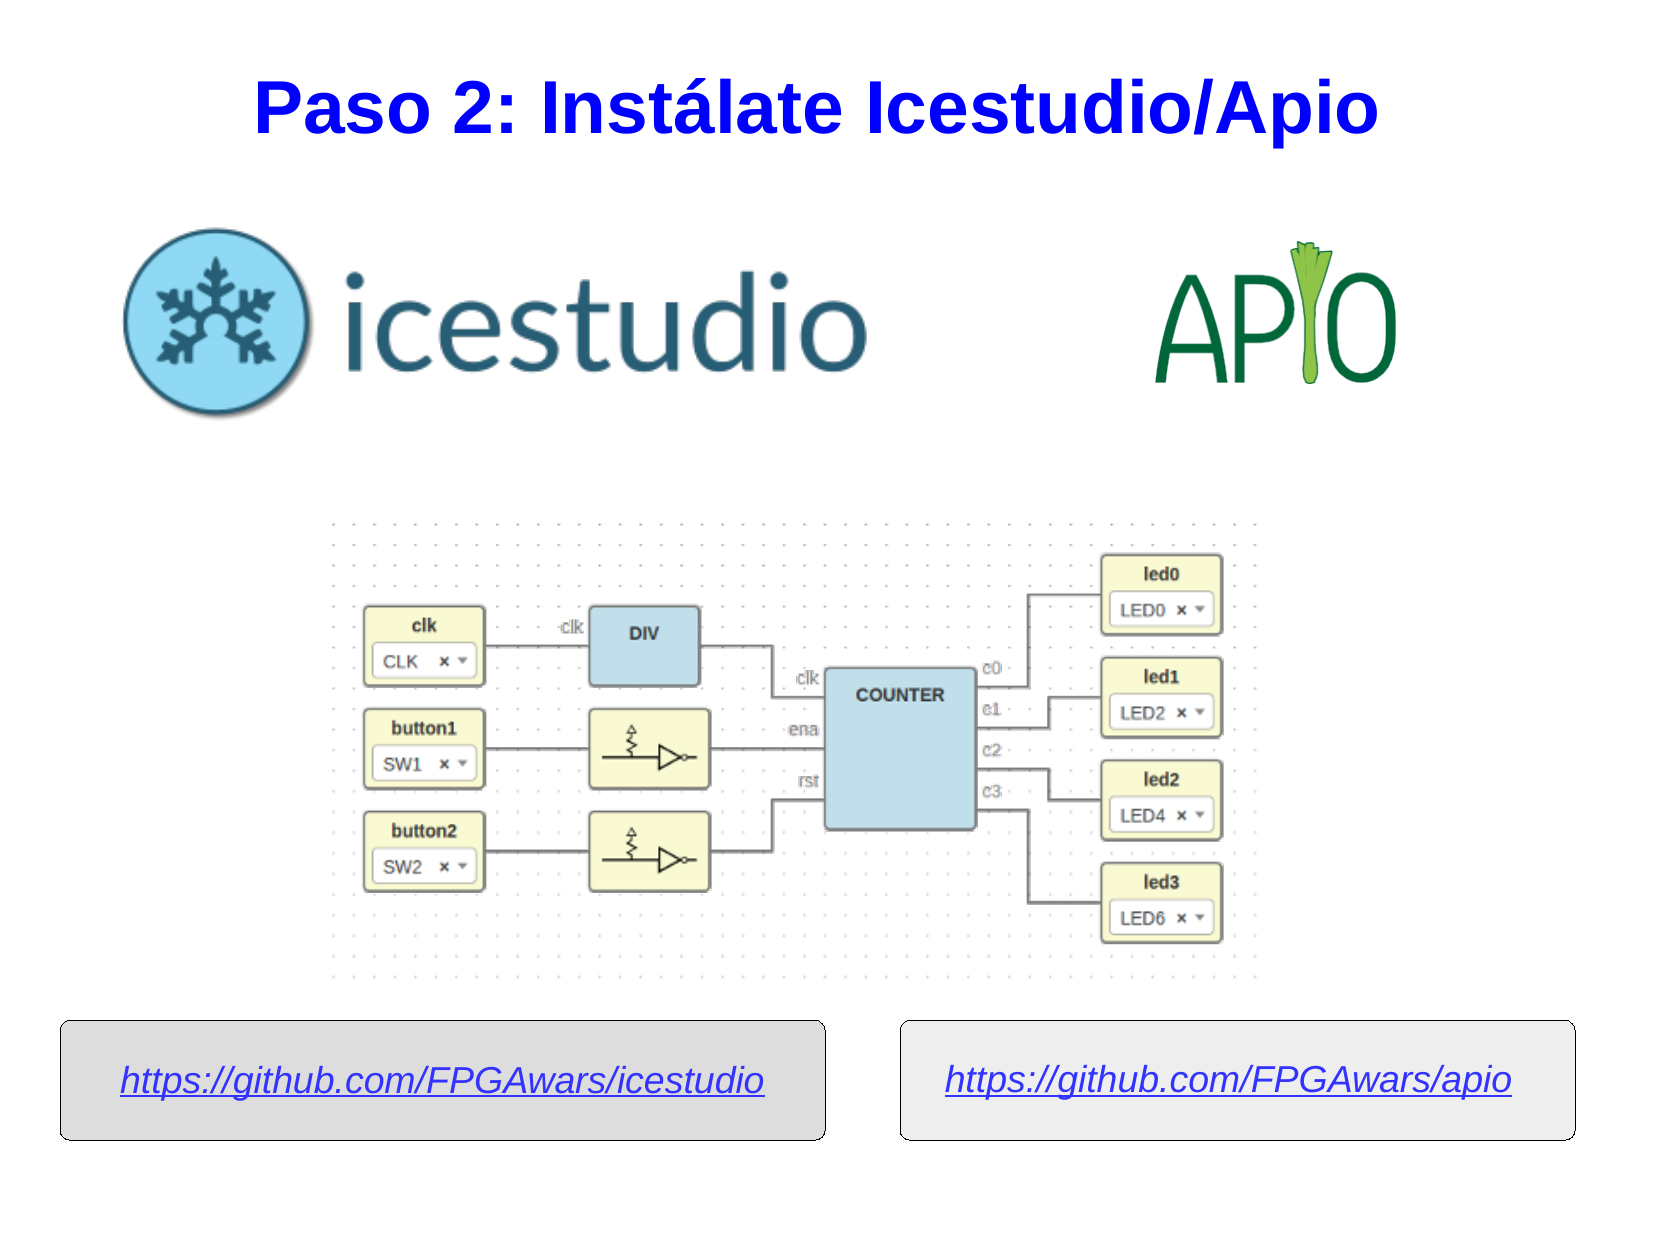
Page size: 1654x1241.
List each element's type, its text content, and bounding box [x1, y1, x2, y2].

picture [103, 209, 1396, 1186]
text_box https://github.com/FPGAwars/icestudio [60, 1020, 826, 1141]
text_box https://github.com/FPGAwars/apio [930, 1051, 1528, 1109]
text_box Paso 2: Instálate Icestudio/Apio [90, 58, 1546, 242]
text_box [900, 1020, 1576, 1141]
